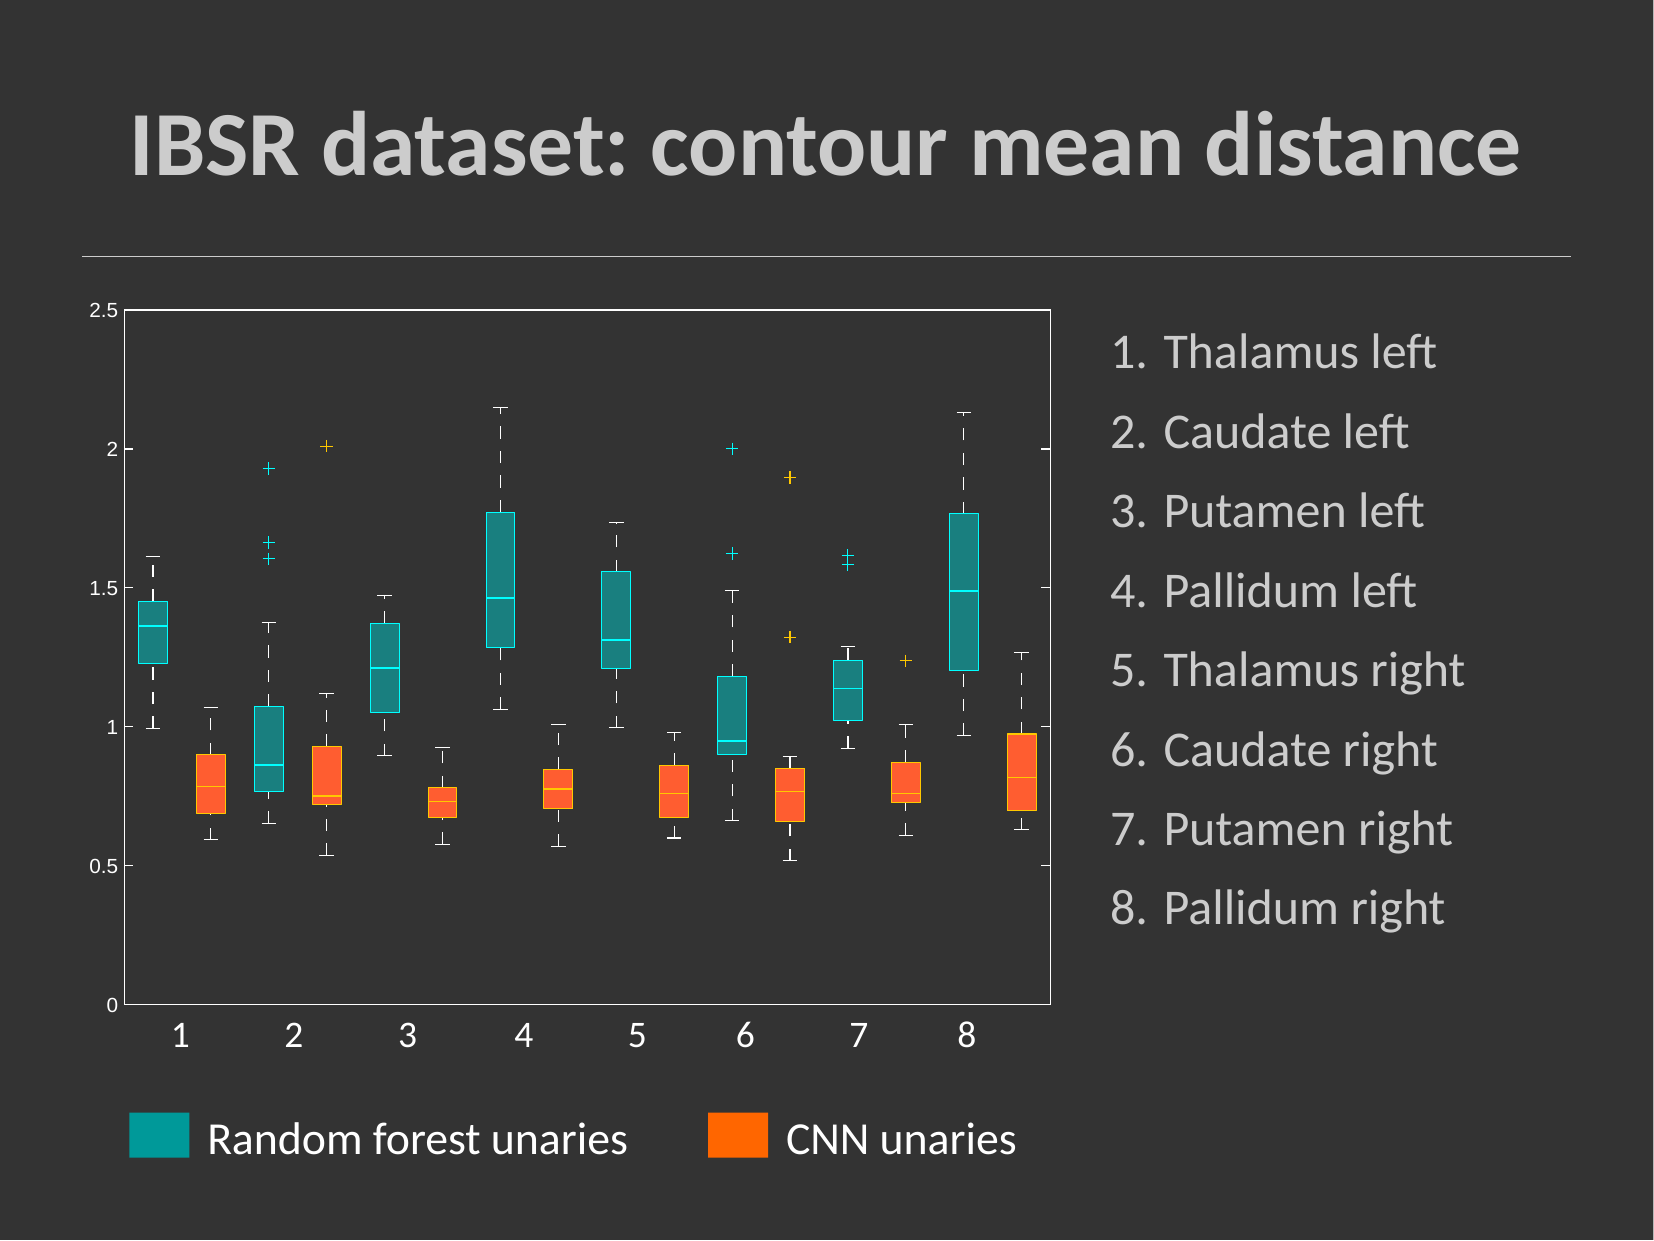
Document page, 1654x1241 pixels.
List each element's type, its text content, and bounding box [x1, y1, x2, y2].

text_box [708, 1112, 769, 1158]
list Thalamus left Caudate left Putamen left Pallidum left Thalamus right Caudate right Putamen right Pallidum right [1092, 331, 1550, 1011]
text_box Random forest unaries [192, 1112, 662, 1220]
title IBSR dataset: contour mean distance [82, 49, 1571, 257]
text_box [129, 1112, 190, 1158]
picture [88, 290, 1060, 1036]
text_box CNN unaries [771, 1112, 1111, 1220]
